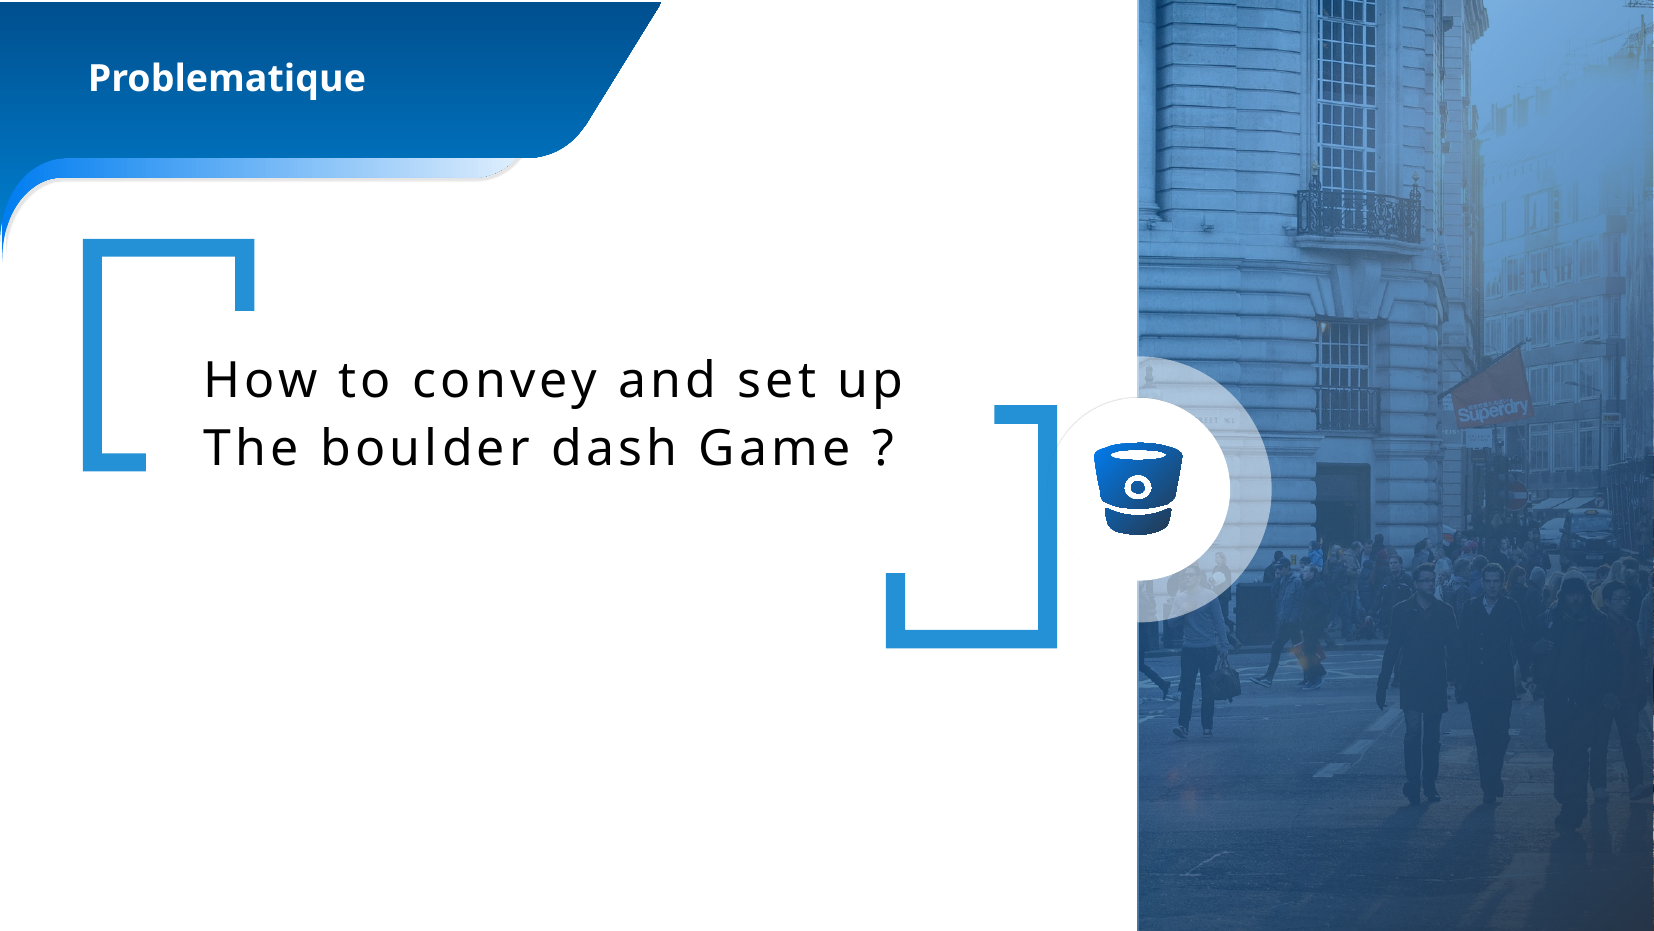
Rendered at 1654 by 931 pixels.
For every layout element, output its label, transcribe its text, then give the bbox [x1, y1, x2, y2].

text_box How to convey and set up The boulder dash Game ? [188, 336, 969, 568]
text_box [885, 0, 1654, 931]
text_box [0, 2, 662, 263]
text_box [82, 238, 255, 472]
text_box Problematique [72, 46, 382, 107]
